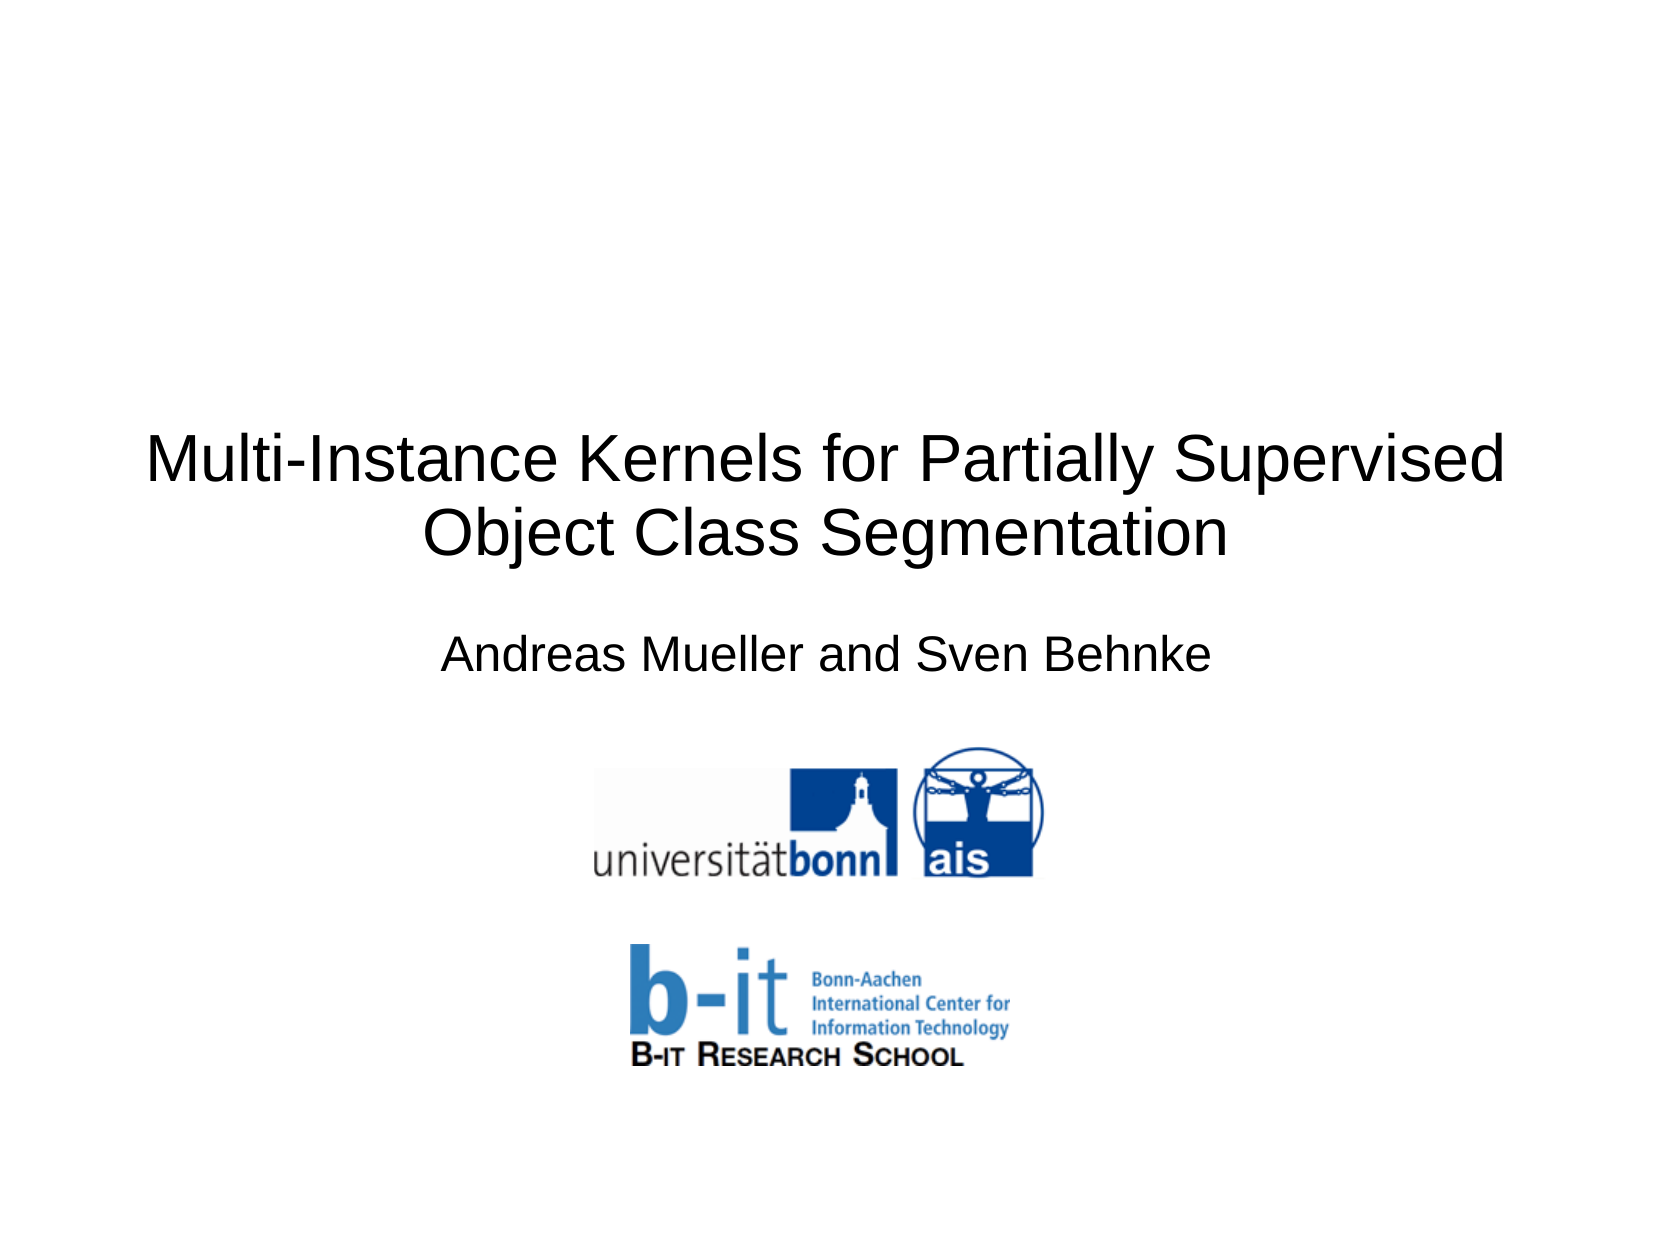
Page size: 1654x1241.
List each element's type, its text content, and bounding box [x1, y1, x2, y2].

picture [594, 746, 1047, 881]
text_box Multi-Instance Kernels for Partially Supervised Object Class Segmentation Andreas Mueller and Sven Behnke [82, 413, 1571, 745]
picture [630, 944, 1010, 1066]
